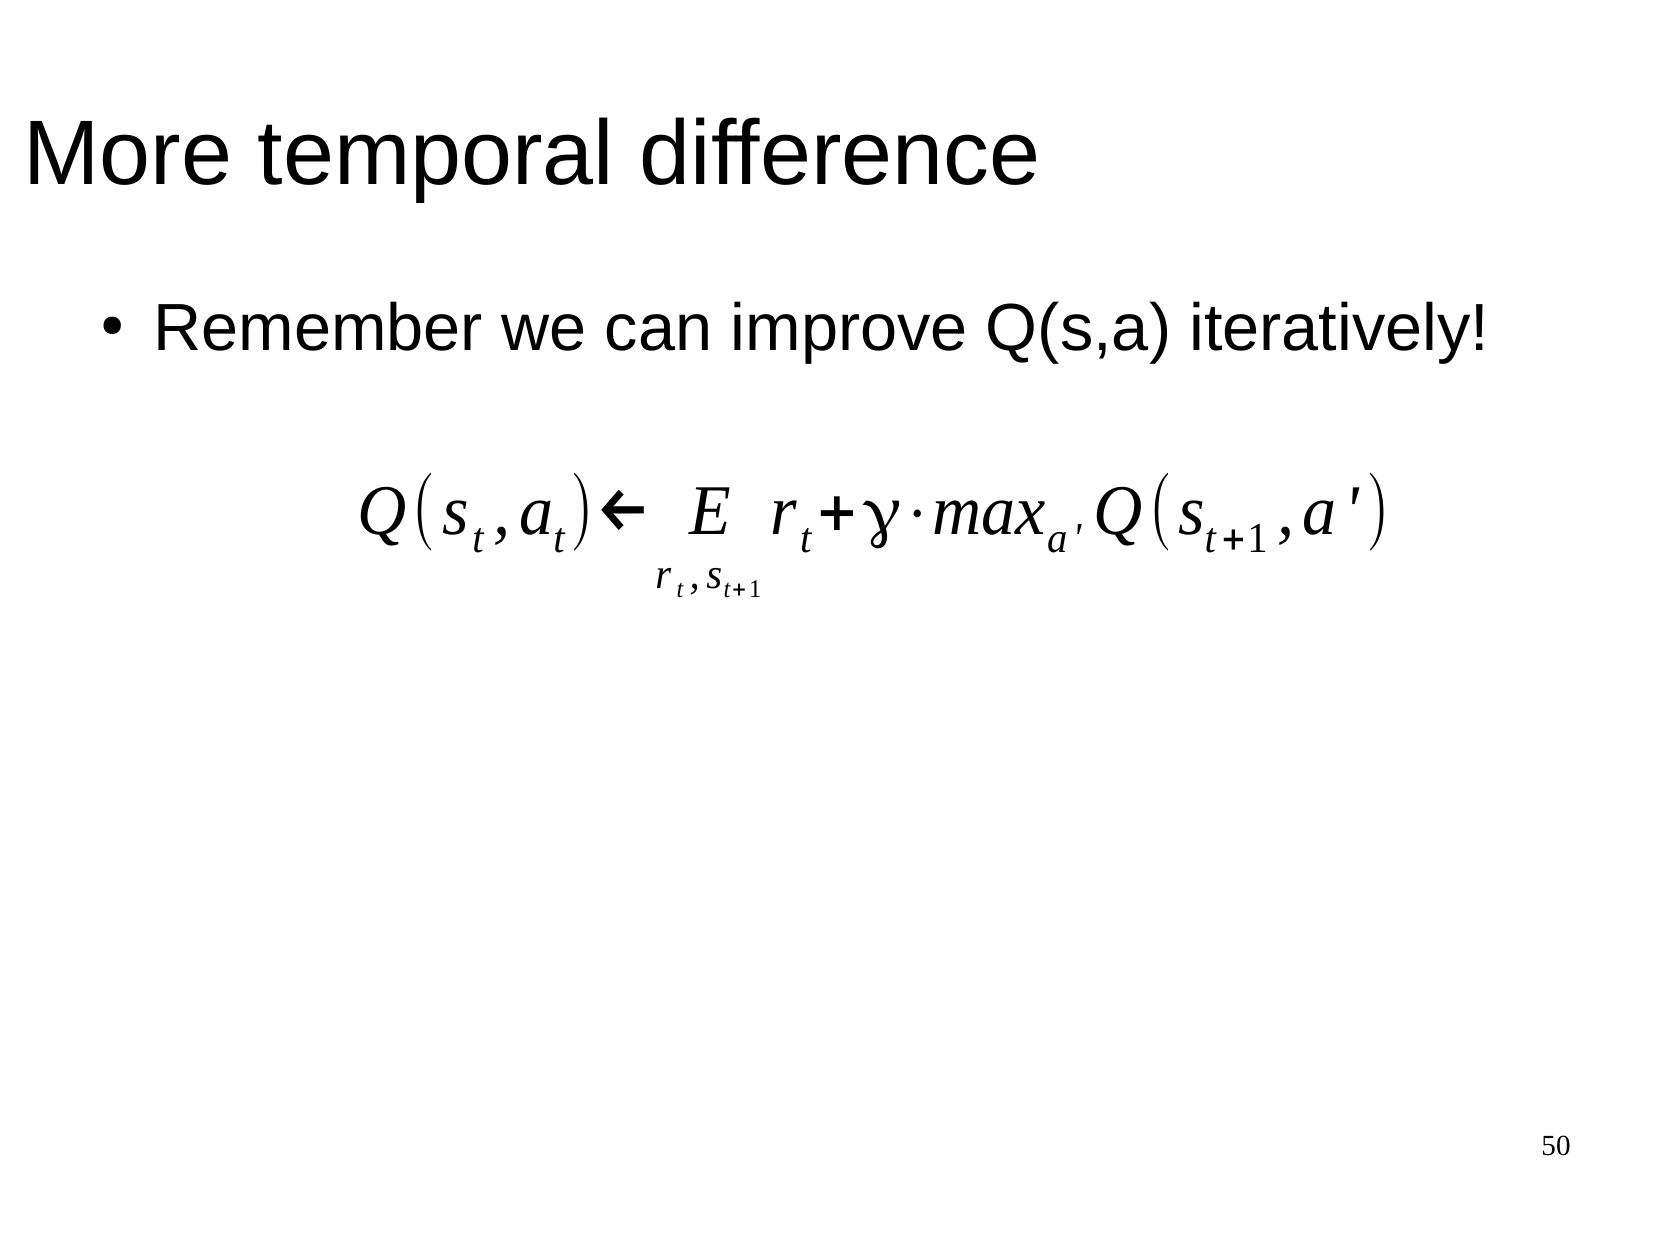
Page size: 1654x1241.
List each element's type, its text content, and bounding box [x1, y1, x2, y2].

list Remember we can improve Q(s,a) iteratively! [82, 290, 1571, 1010]
title More temporal difference [23, 49, 1512, 257]
chart [340, 468, 1407, 605]
